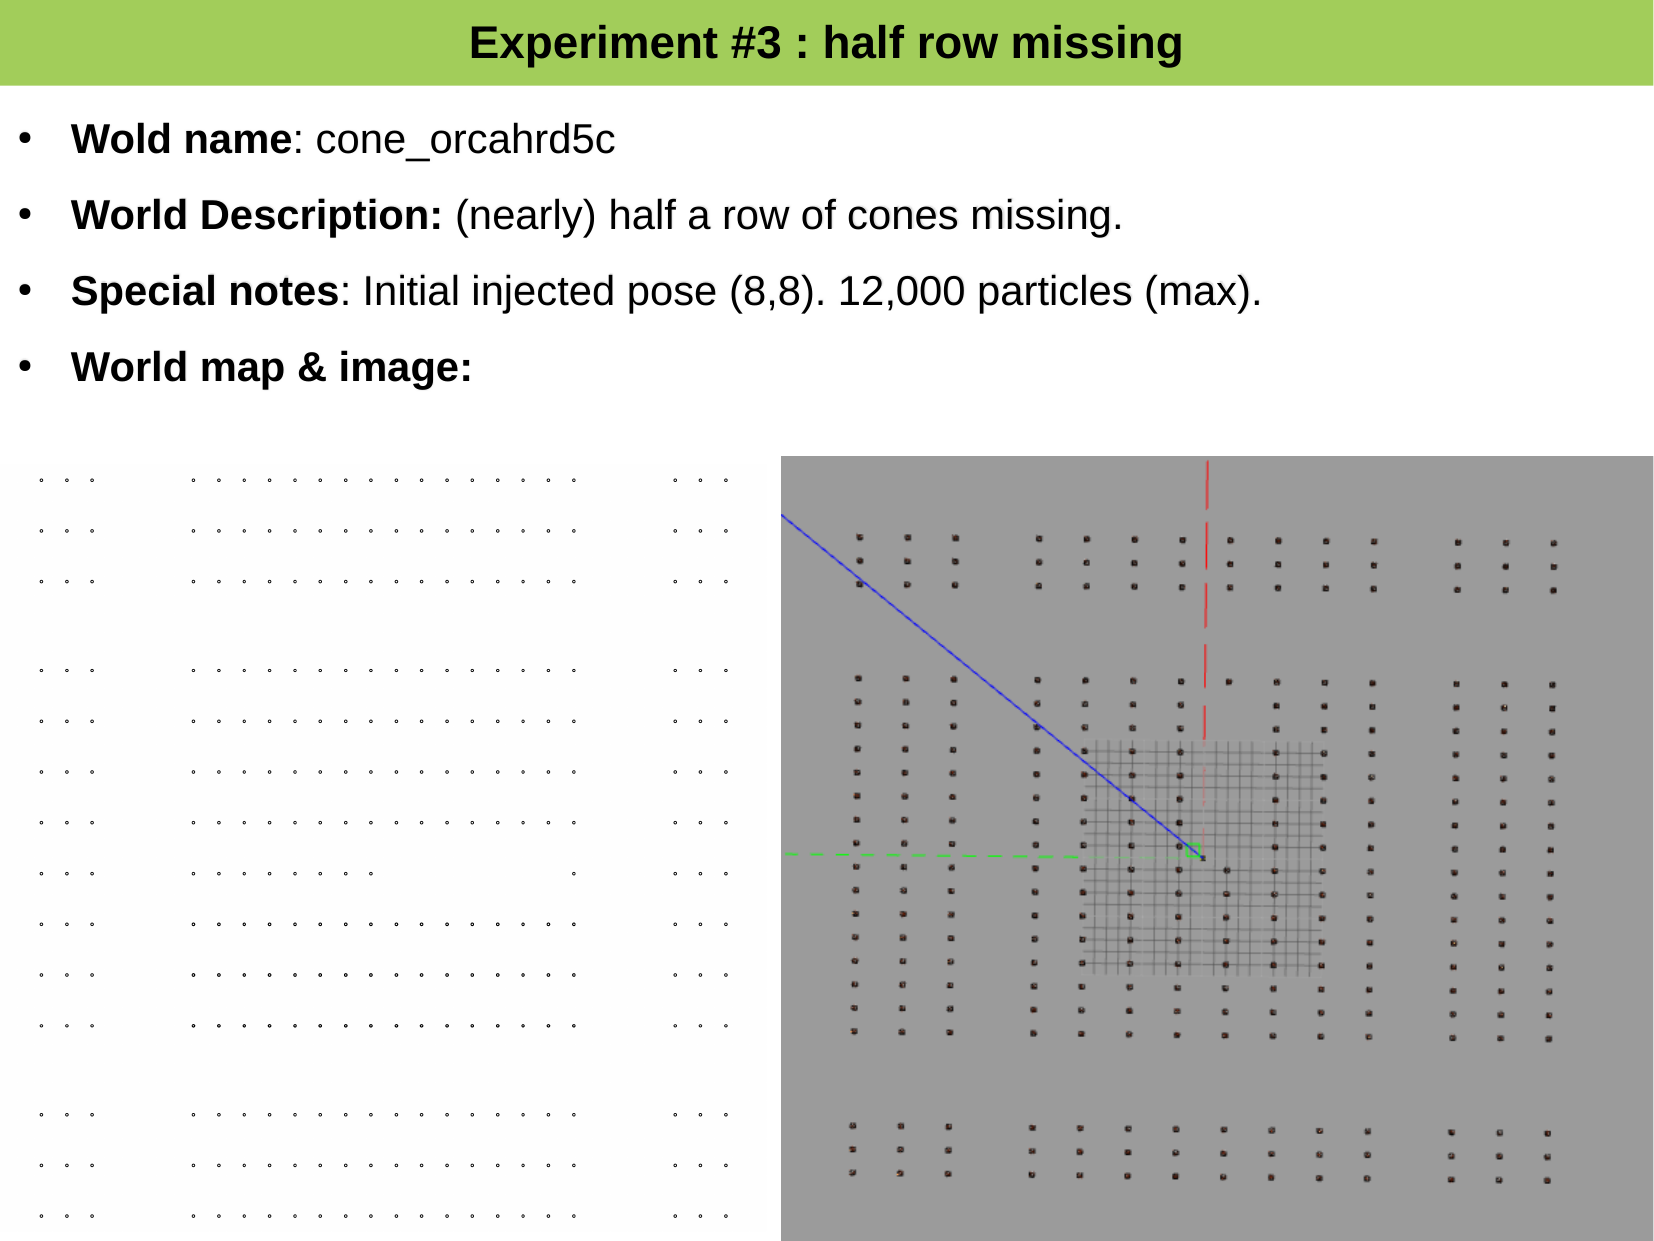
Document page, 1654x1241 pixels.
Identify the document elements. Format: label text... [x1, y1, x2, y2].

picture [781, 456, 1654, 1241]
list Wold name: cone_orcahrd5c World Description: (nearly) half a row of cones missing. Special notes: Initial injected pose (8,8). 12,000 particles (max). World map & image: [0, 115, 1654, 1241]
picture [0, 464, 767, 1232]
title Experiment #3 : half row missing [0, 0, 1654, 86]
